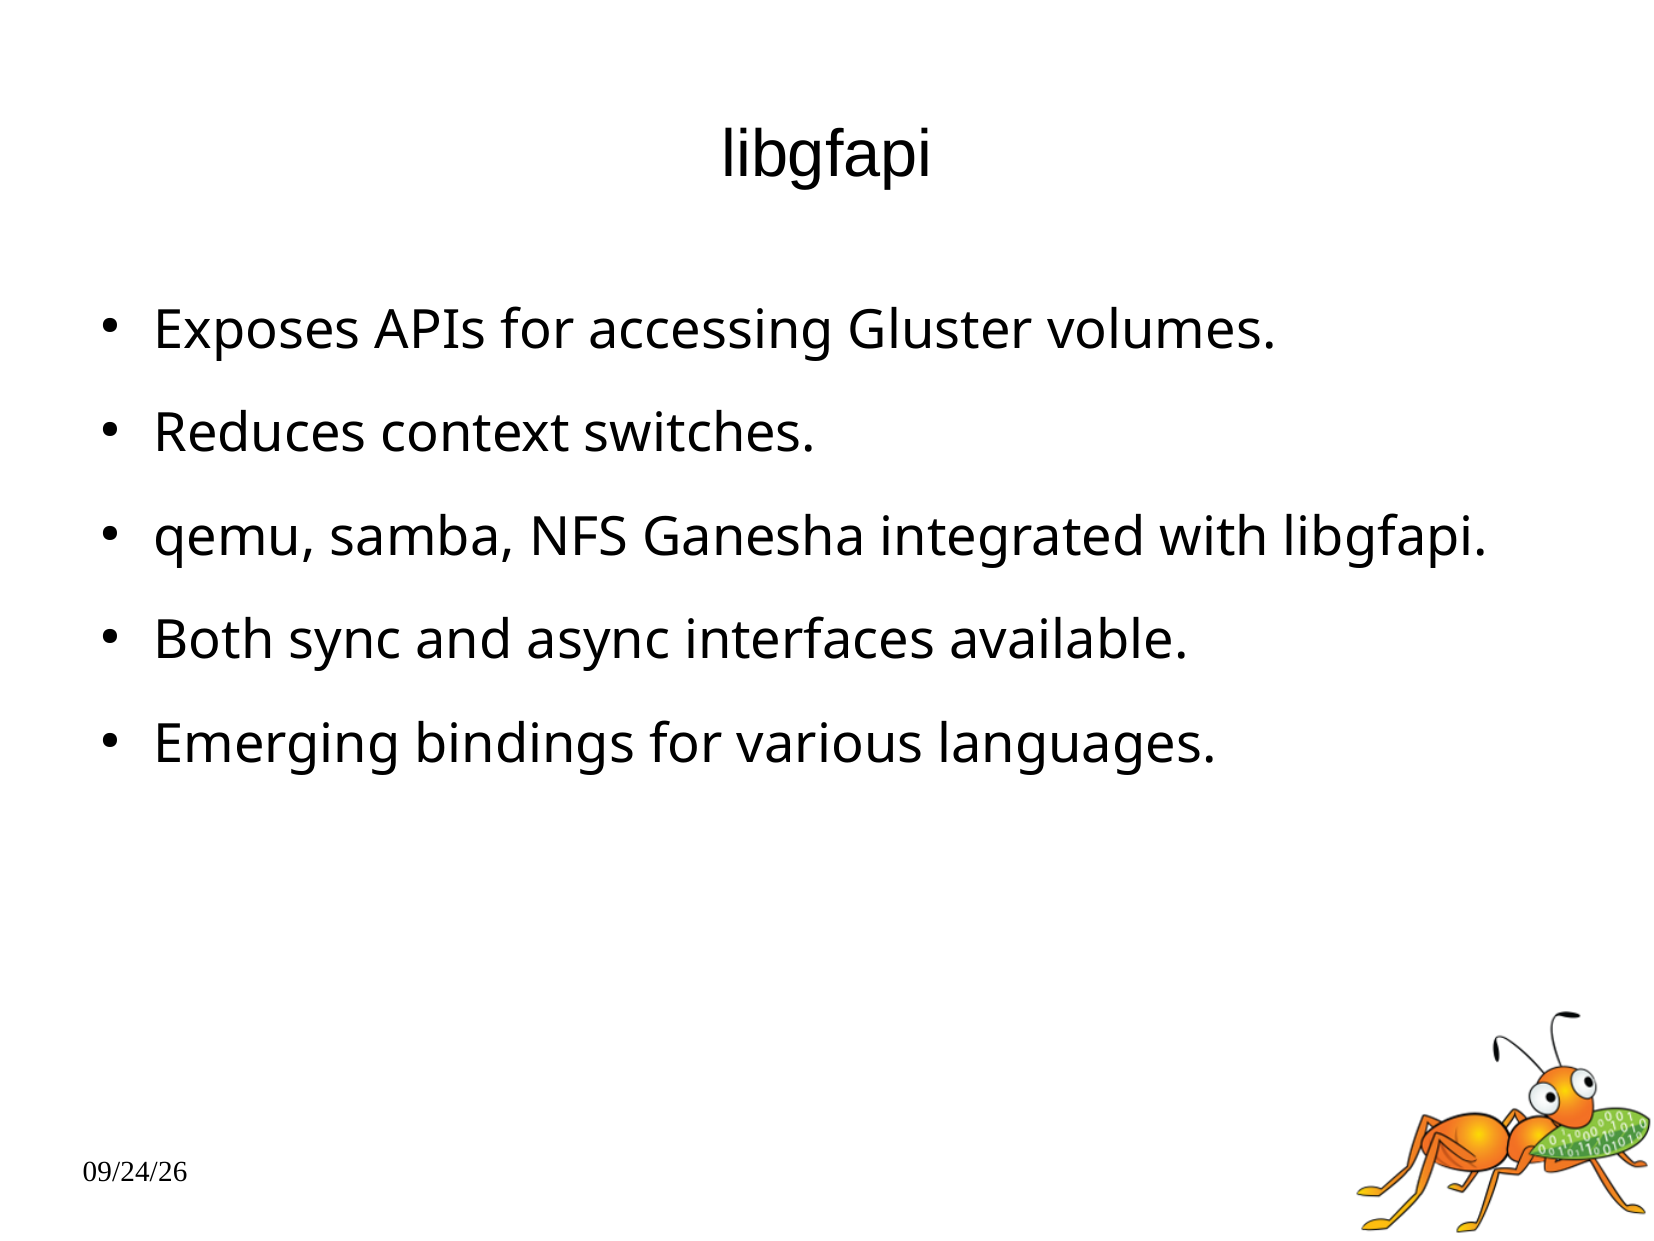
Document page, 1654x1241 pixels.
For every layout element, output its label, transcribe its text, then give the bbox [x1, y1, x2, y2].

title libgfapi [82, 49, 1571, 257]
list Exposes APIs for accessing Gluster volumes. Reduces context switches. qemu, samba, NFS Ganesha integrated with libgfapi. Both sync and async interfaces available. Emerging bindings for various languages. [82, 290, 1571, 1081]
picture [1353, 1009, 1654, 1235]
